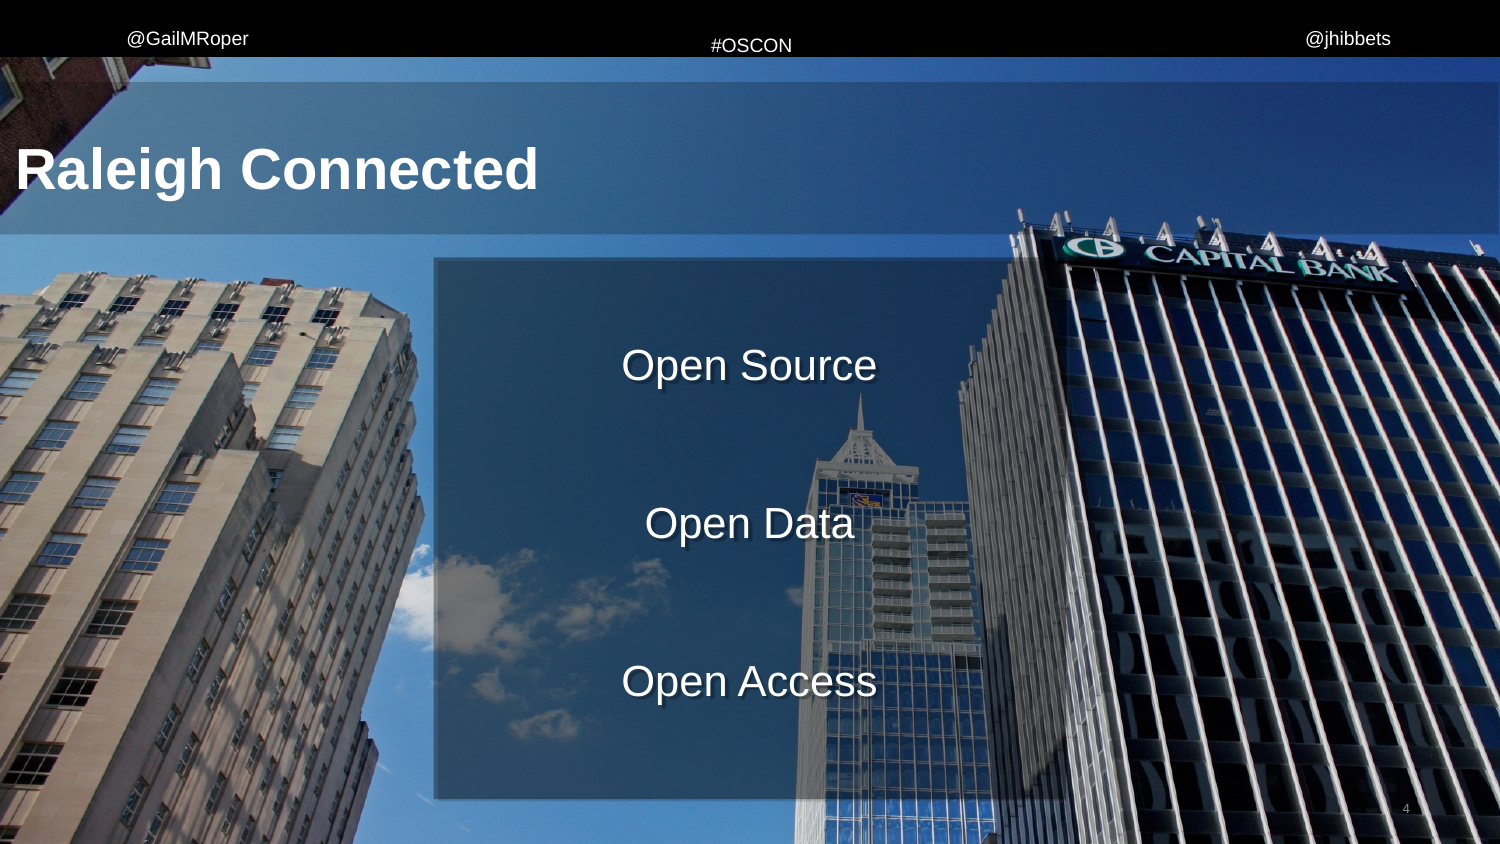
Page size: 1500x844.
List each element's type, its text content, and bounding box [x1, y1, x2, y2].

list Open Source Open Data Open Access [433, 257, 1066, 800]
title Raleigh Connected [0, 82, 1499, 235]
picture [0, 57, 1500, 844]
slide_number <number> [1074, 782, 1425, 827]
